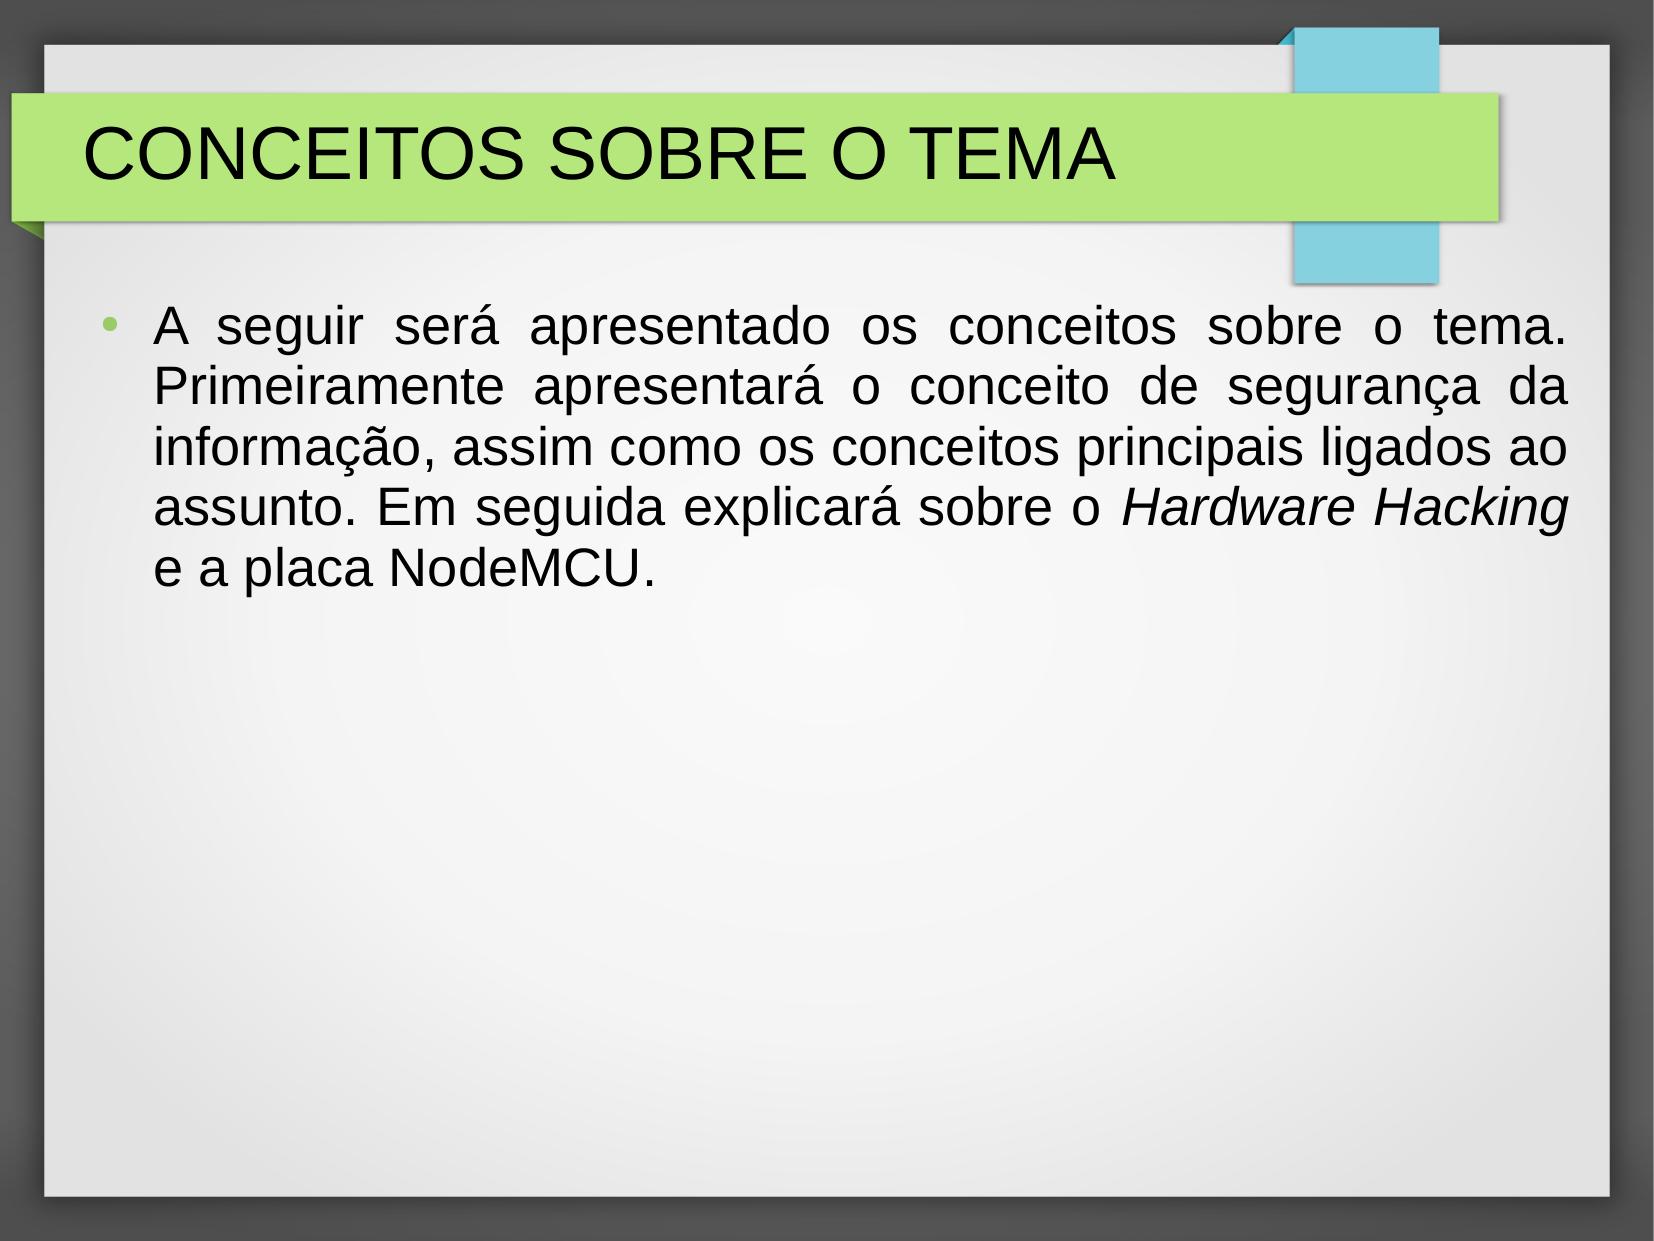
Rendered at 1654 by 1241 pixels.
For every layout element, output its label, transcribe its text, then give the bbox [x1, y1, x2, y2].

list A seguir será apresentado os conceitos sobre o tema. Primeiramente apresentará o conceito de segurança da informação, assim como os conceitos principais ligados ao assunto. Em seguida explicará sobre o Hardware Hacking e a placa NodeMCU. [82, 295, 1571, 1015]
title CONCEITOS SOBRE O TEMA [82, 94, 1264, 213]
picture [0, 0, 1654, 1241]
